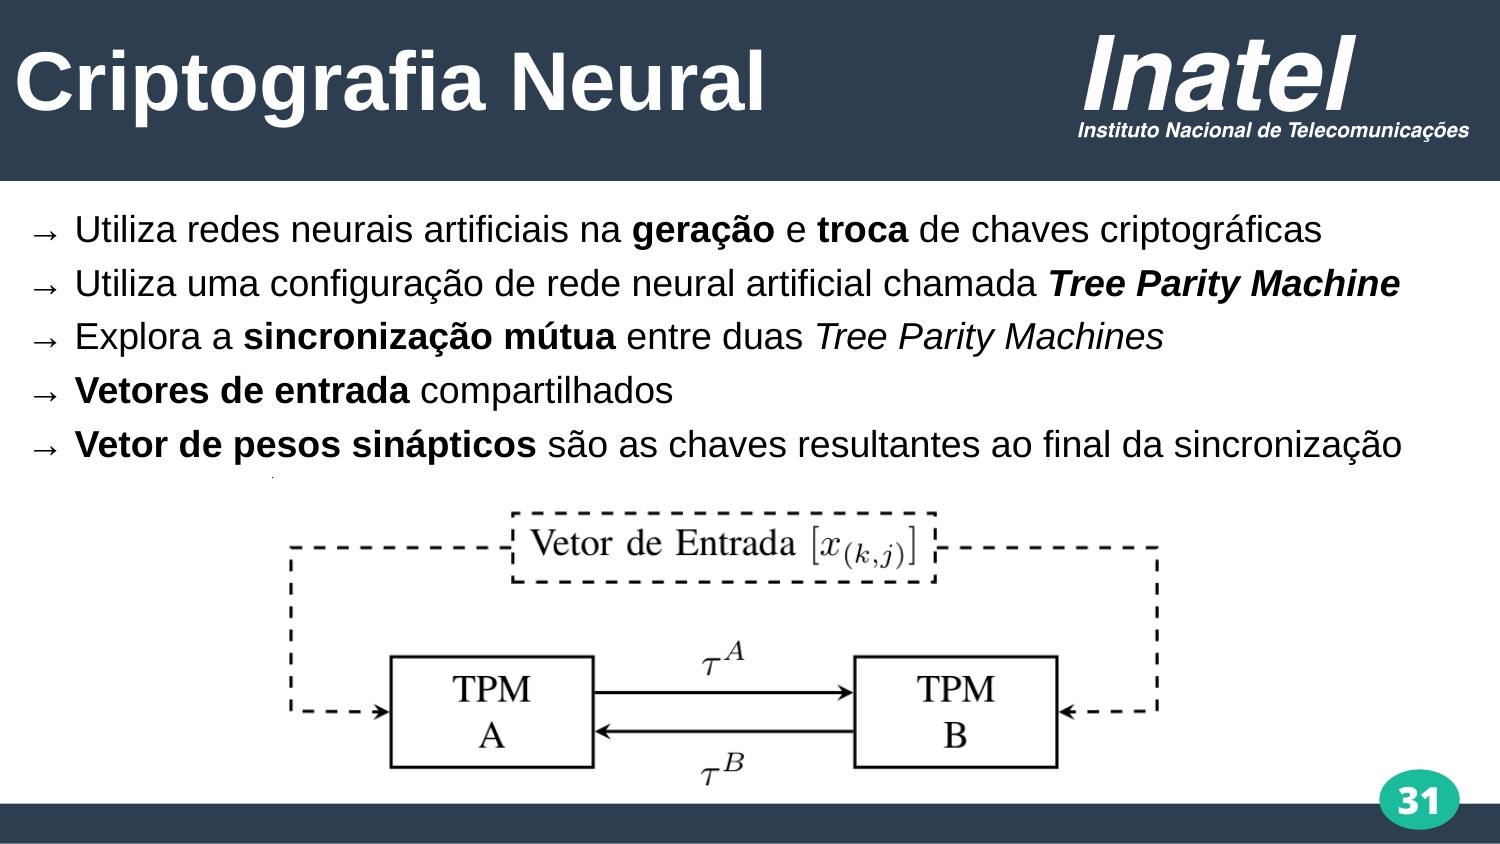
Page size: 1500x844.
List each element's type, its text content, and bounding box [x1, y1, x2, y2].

text_box → Utiliza redes neurais artificiais na geração e troca de chaves criptográficas → Utiliza uma configuração de rede neural artificial chamada Tree Parity Machine → Explora a sincronização mútua entre duas Tree Parity Machines → Vetores de entrada compartilhados → Vetor de pesos sinápticos são as chaves resultantes ao final da sincronização [11, 200, 1465, 473]
text_box Criptografia Neural [0, 27, 1063, 136]
picture [272, 477, 1176, 798]
picture [1078, 35, 1469, 142]
